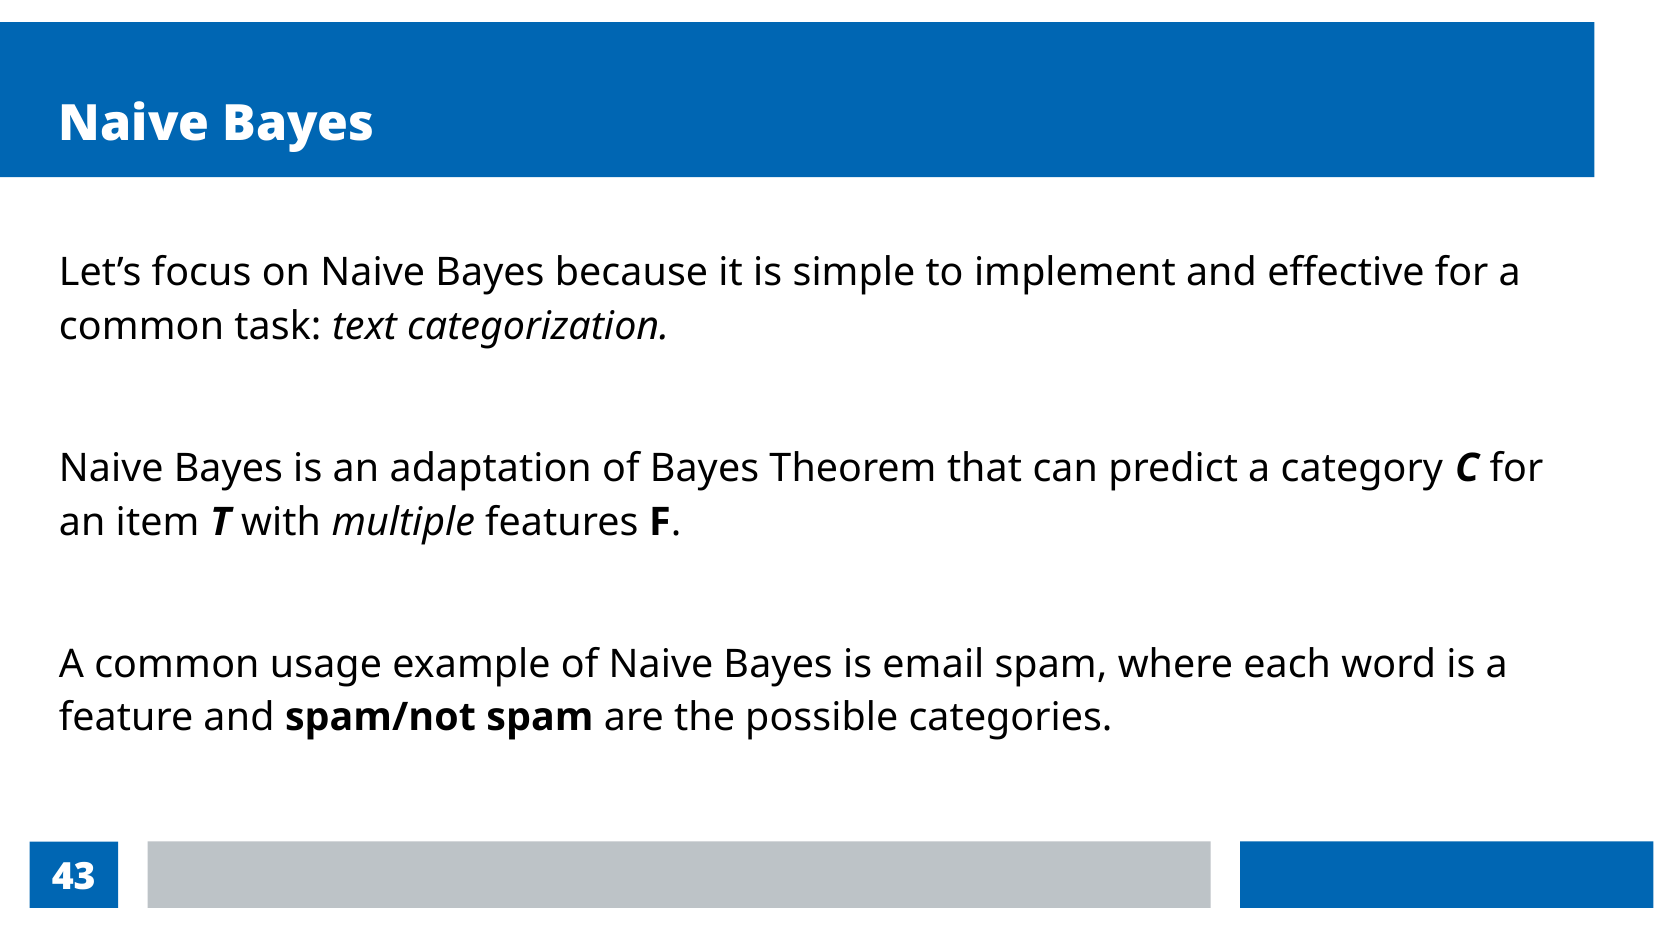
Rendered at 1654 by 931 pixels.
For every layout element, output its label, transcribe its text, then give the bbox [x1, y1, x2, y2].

title Naive Bayes [59, 44, 1595, 156]
list Let’s focus on Naive Bayes because it is simple to implement and effective for a common task: text categorization. Naive Bayes is an adaptation of Bayes Theorem that can predict a category C for an item T with multiple features F. A common usage example of Naive Bayes is email spam, where each word is a feature and spam/not spam are the possible categories. [59, 243, 1565, 820]
